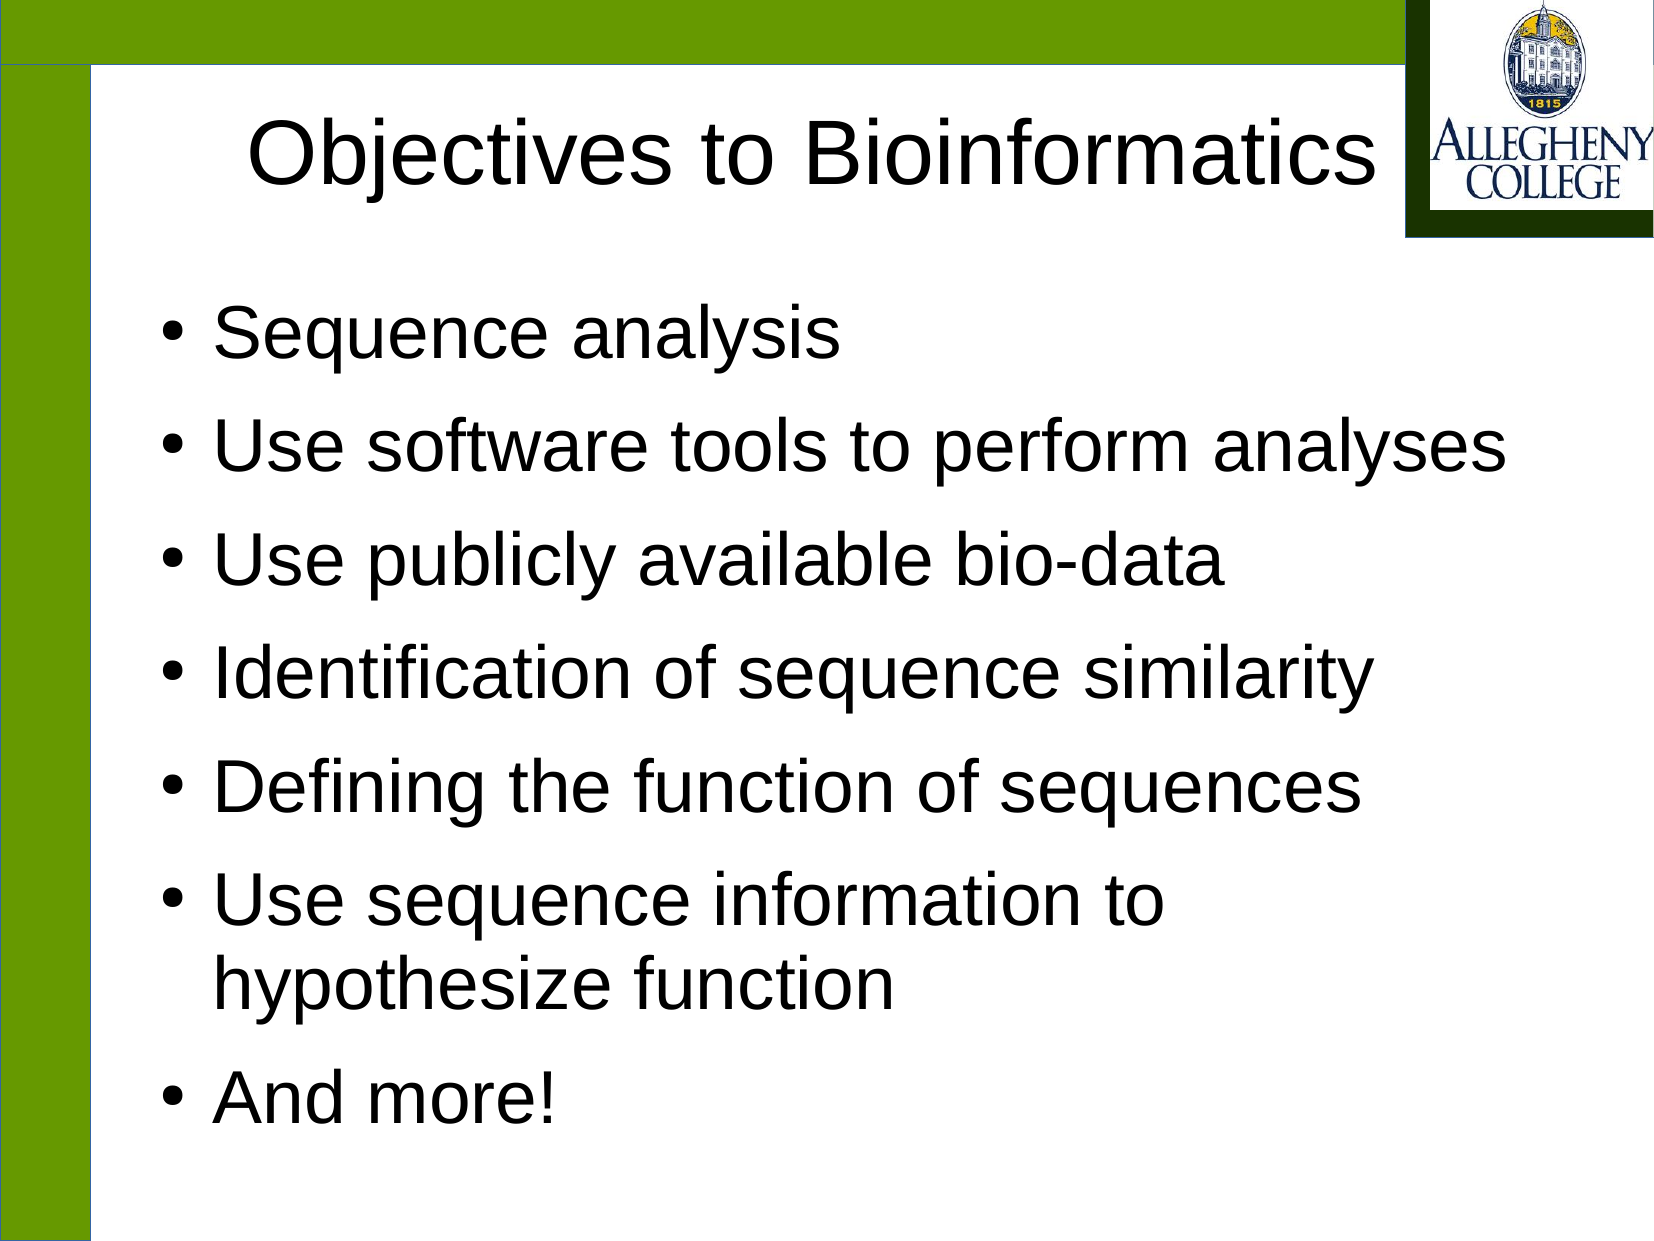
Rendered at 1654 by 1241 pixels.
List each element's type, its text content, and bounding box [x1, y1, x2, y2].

list Sequence analysis Use software tools to perform analyses Use publicly available bio-data Identification of sequence similarity Defining the function of sequences Use sequence information to hypothesize function And more! [141, 290, 1531, 1171]
text_box [0, 0, 1654, 1241]
title Objectives to Bioinformatics [112, 65, 1515, 257]
picture [1430, 0, 1654, 210]
